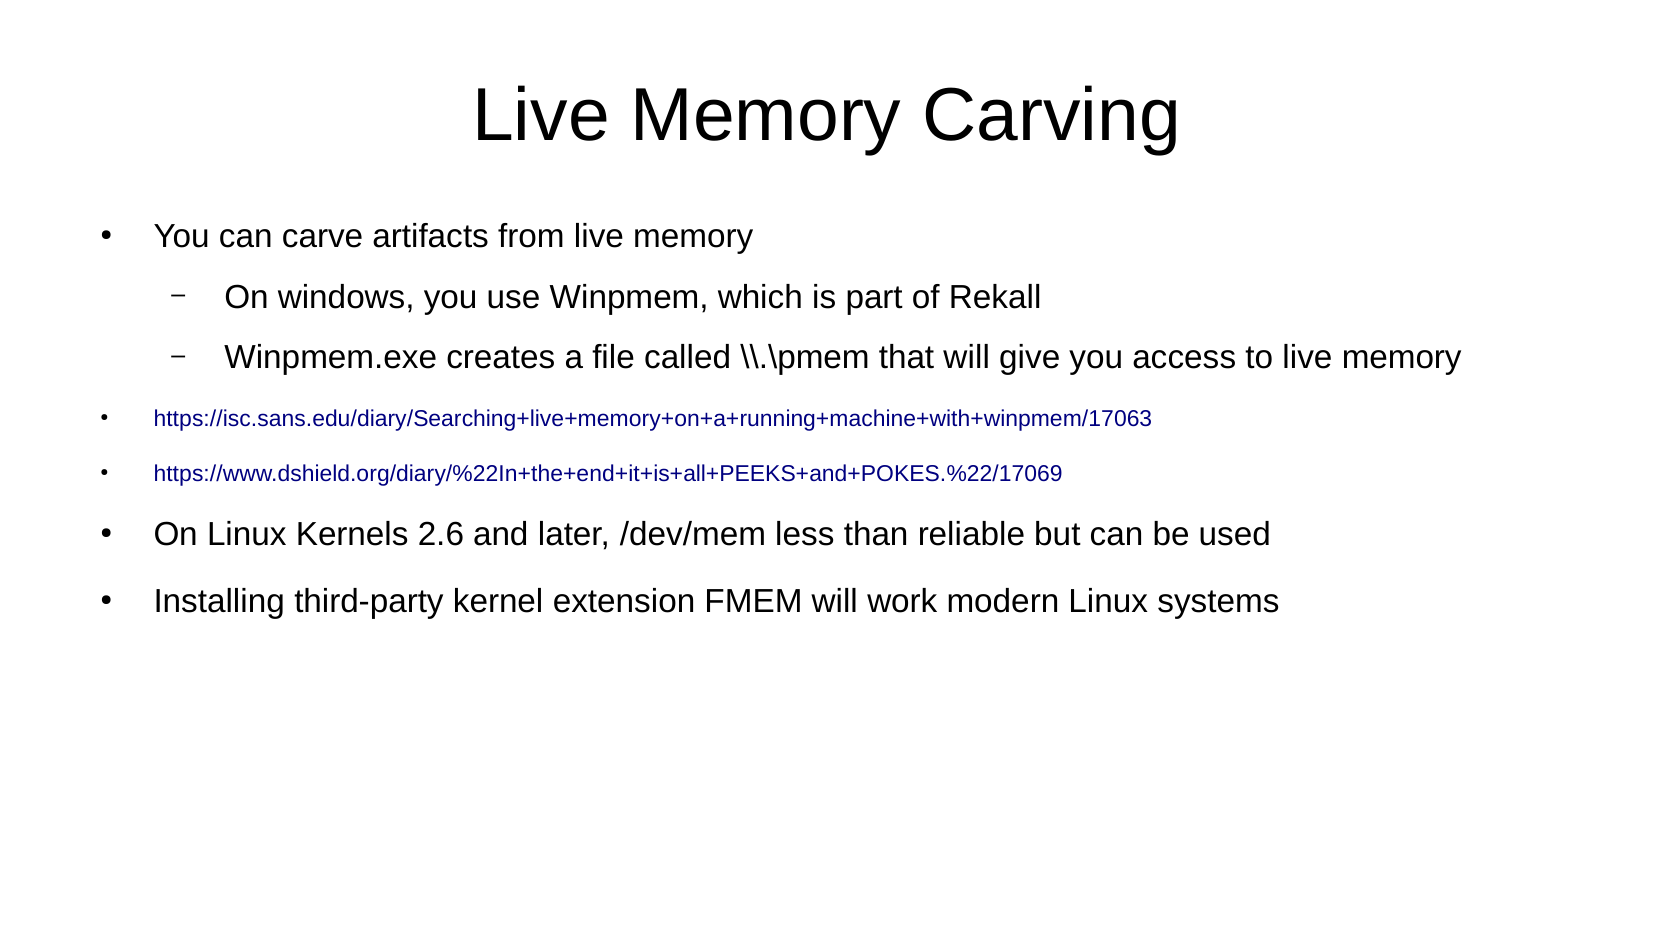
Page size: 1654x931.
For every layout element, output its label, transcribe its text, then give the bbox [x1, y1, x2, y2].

title Live Memory Carving [82, 37, 1571, 193]
list You can carve artifacts from live memory On windows, you use Winpmem, which is part of Rekall Winpmem.exe creates a file called \\.\pmem that will give you access to live memory https://isc.sans.edu/diary/Searching+live+memory+on+a+running+machine+with+winpmem/17063 https://www.dshield.org/diary/%22In+the+end+it+is+all+PEEKS+and+POKES.%22/17069 On Linux Kernels 2.6 and later, /dev/mem less than reliable but can be used Installing third-party kernel extension FMEM will work modern Linux systems [82, 217, 1571, 916]
